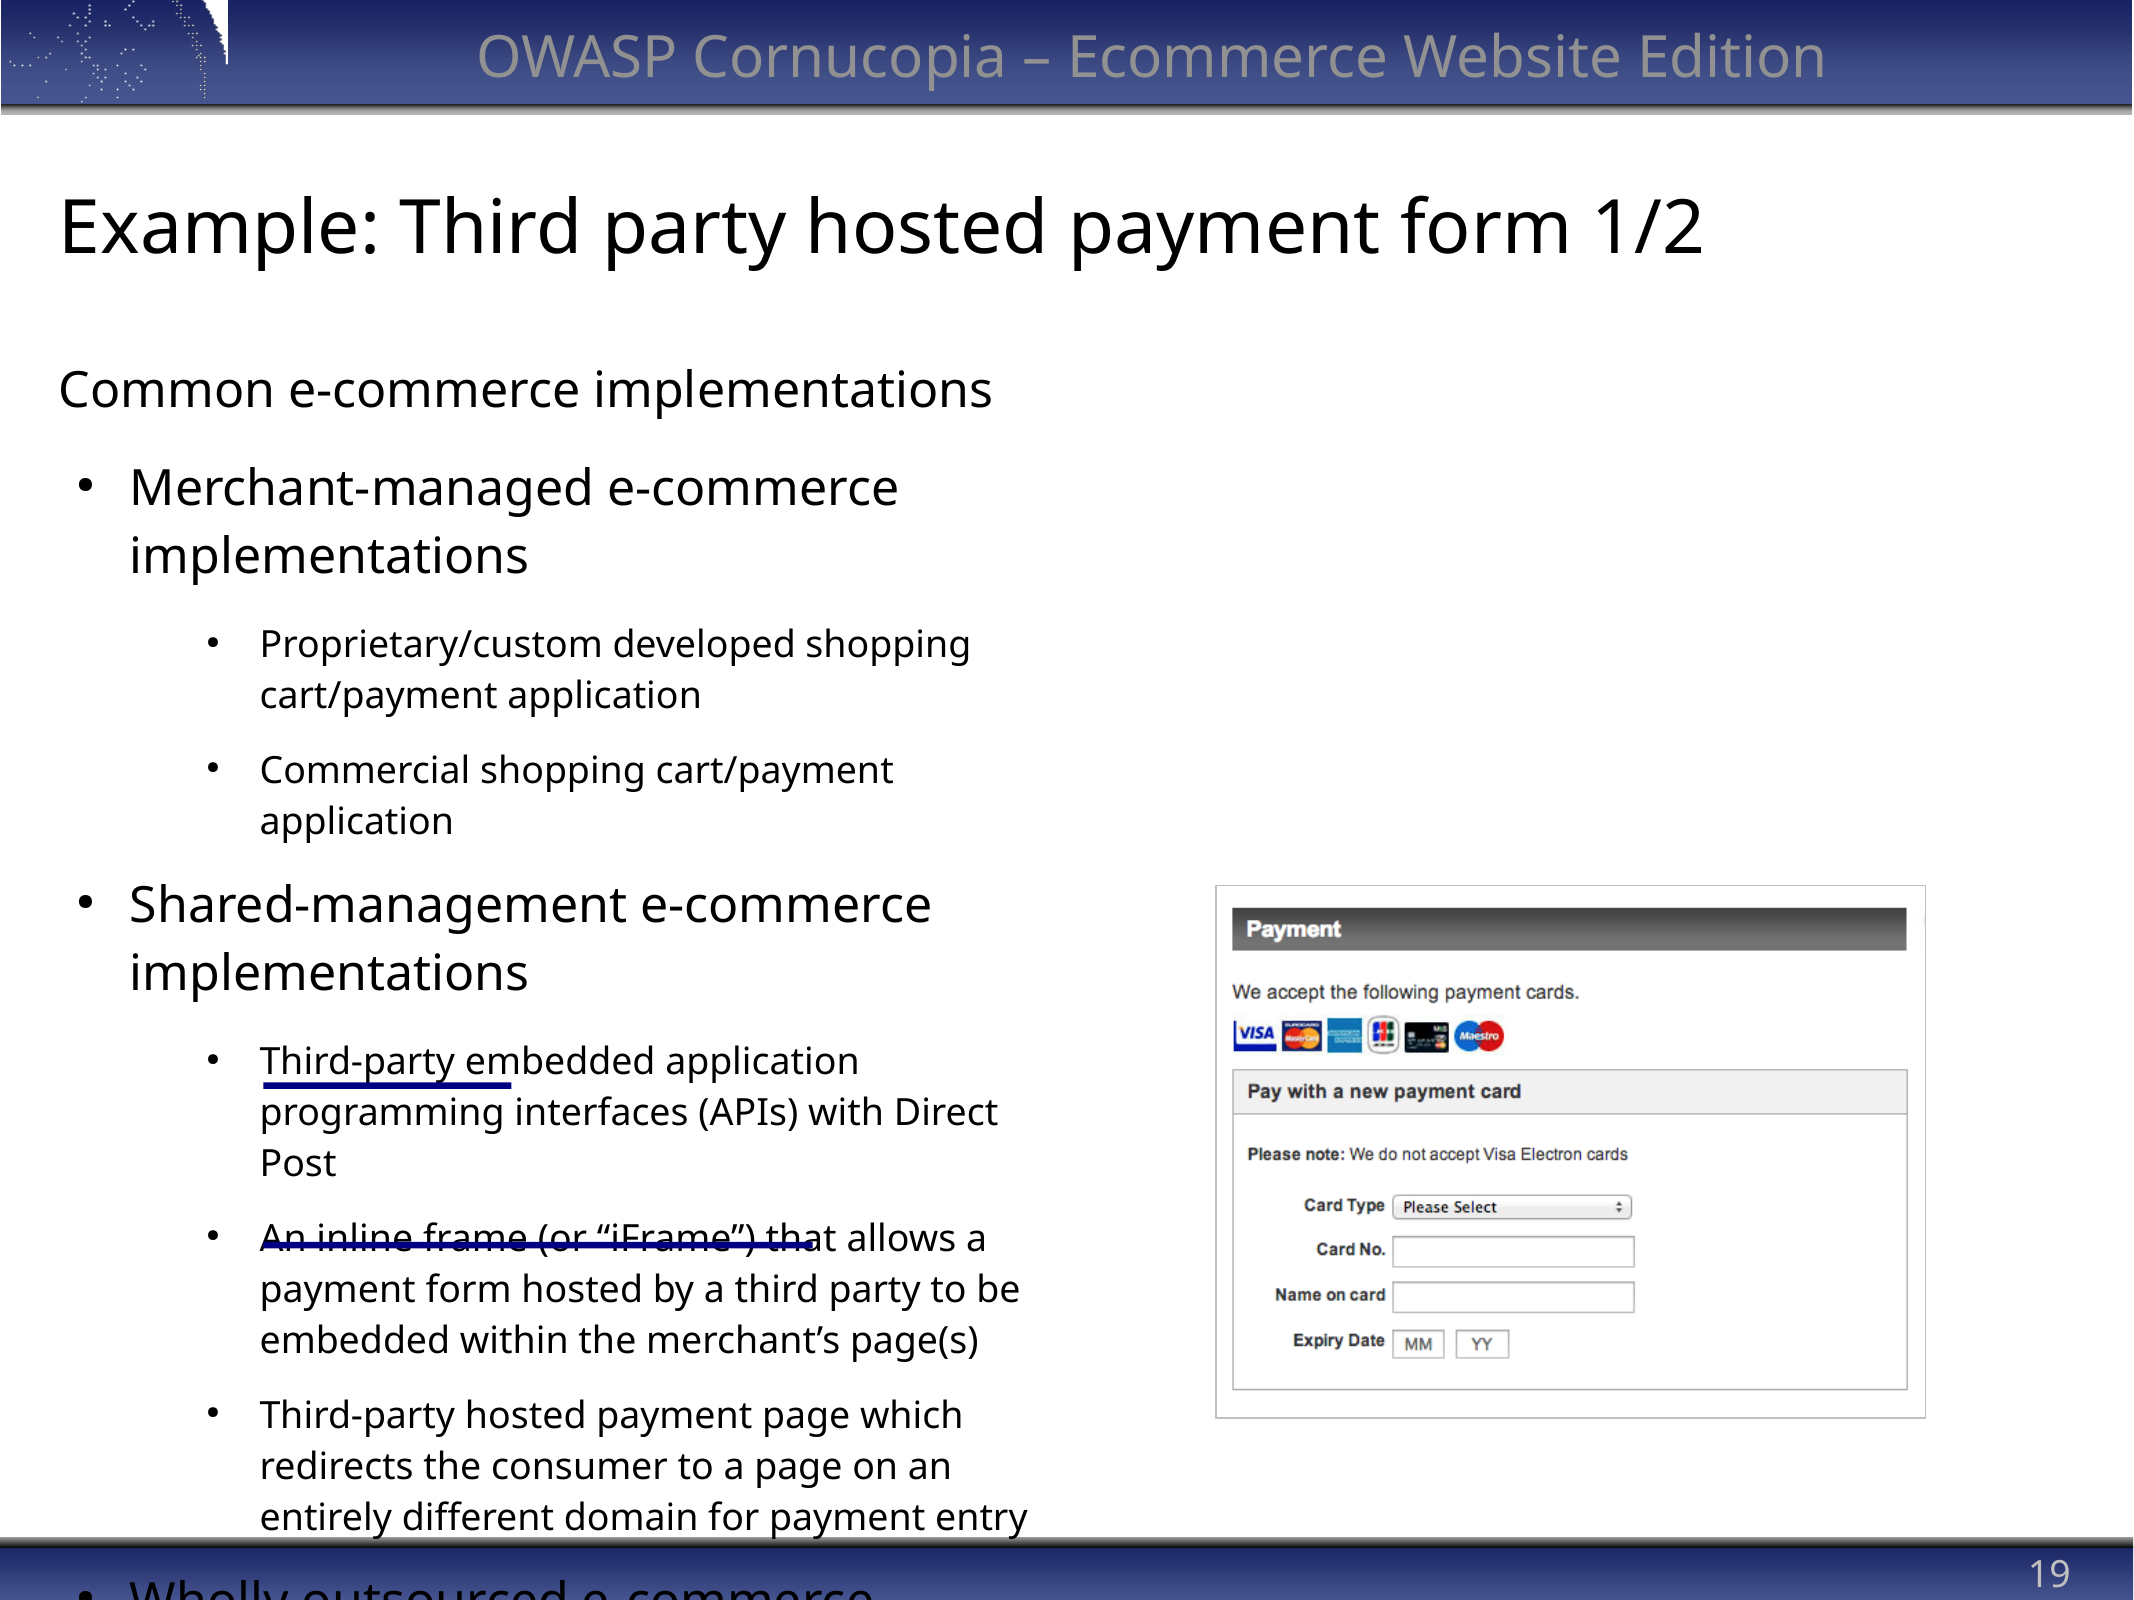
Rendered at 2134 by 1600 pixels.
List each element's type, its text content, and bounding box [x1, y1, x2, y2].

list Common e-commerce implementations Merchant-managed e-commerce implementations Proprietary/custom developed shopping cart/payment application Commercial shopping cart/payment application Shared-management e-commerce implementations Third-party embedded application programming interfaces (APIs) with Direct Post An inline frame (or “iFrame”) that allows a payment form hosted by a third party to be embedded within the merchant’s page(s) Third-party hosted payment page which redirects the consumer to a page on an entirely different domain for payment entry Wholly outsourced e-commerce implementations [58, 354, 1039, 1536]
picture [1216, 886, 1926, 1418]
title Example: Third party hosted payment form 1/2 [58, 124, 2126, 325]
text_box [263, 1082, 512, 1089]
text_box [263, 1241, 813, 1249]
